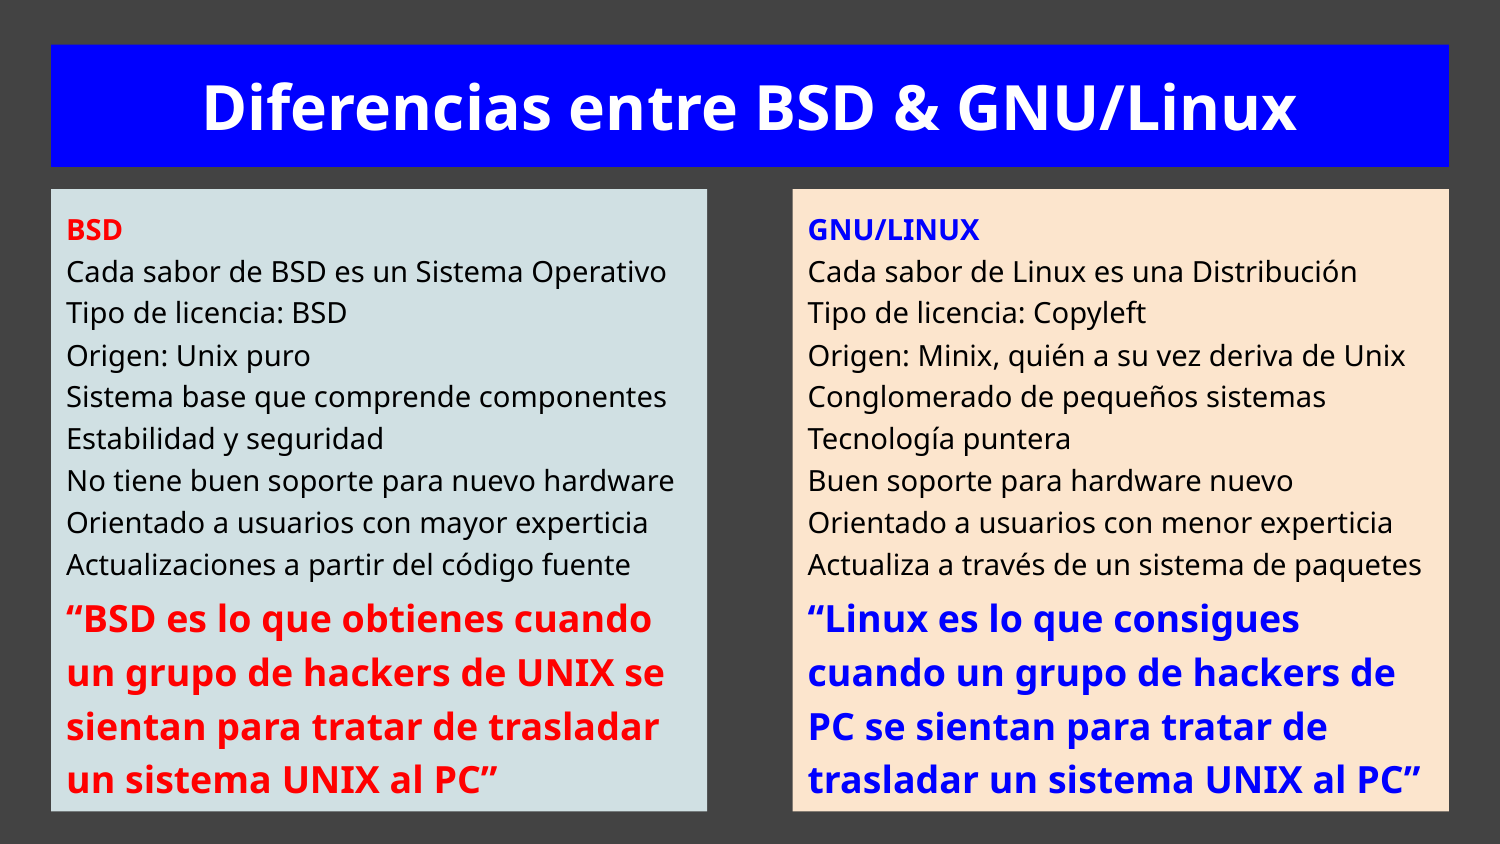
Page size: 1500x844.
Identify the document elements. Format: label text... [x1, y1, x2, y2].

list BSD Cada sabor de BSD es un Sistema Operativo Tipo de licencia: BSD Origen: Unix puro Sistema base que comprende componentes Estabilidad y seguridad No tiene buen soporte para nuevo hardware Orientado a usuarios con mayor experticia Actualizaciones a partir del código fuente “BSD es lo que obtienes cuando un grupo de hackers de UNIX se sientan para tratar de trasladar un sistema UNIX al PC” [51, 189, 708, 812]
title Diferencias entre BSD & GNU/Linux [51, 44, 1449, 167]
list GNU/LINUX Cada sabor de Linux es una Distribución Tipo de licencia: Copyleft Origen: Minix, quién a su vez deriva de Unix Conglomerado de pequeños sistemas Tecnología puntera Buen soporte para hardware nuevo Orientado a usuarios con menor experticia Actualiza a través de un sistema de paquetes “Linux es lo que consigues cuando un grupo de hackers de PC se sientan para tratar de trasladar un sistema UNIX al PC” [792, 189, 1449, 812]
